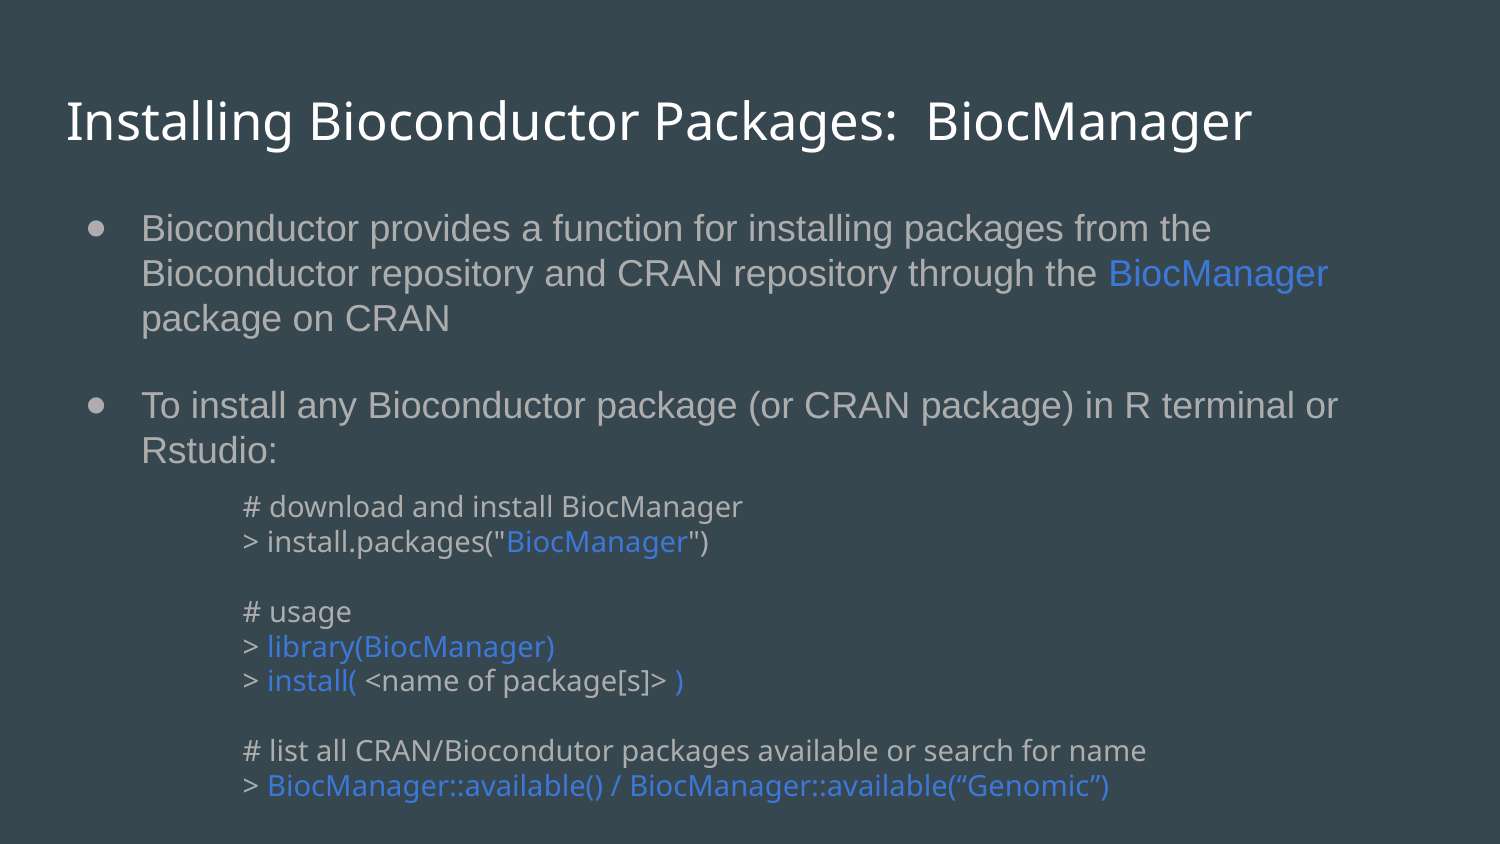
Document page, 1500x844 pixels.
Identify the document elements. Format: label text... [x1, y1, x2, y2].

list To install any Bioconductor package (or CRAN package) in R terminal or Rstudio: [51, 365, 1449, 563]
text_box # download and install BiocManager > install.packages("BiocManager") # usage > library(BiocManager) > install( <name of package[s]> ) # list all CRAN/Biocondutor packages available or search for name > BiocManager::available() / BiocManager::available(“Genomic”) [227, 563, 1410, 803]
list Bioconductor provides a function for installing packages from the Bioconductor repository and CRAN repository through the BiocManager package on CRAN [51, 189, 1449, 365]
title Installing Bioconductor Packages: BiocManager [51, 72, 1449, 167]
